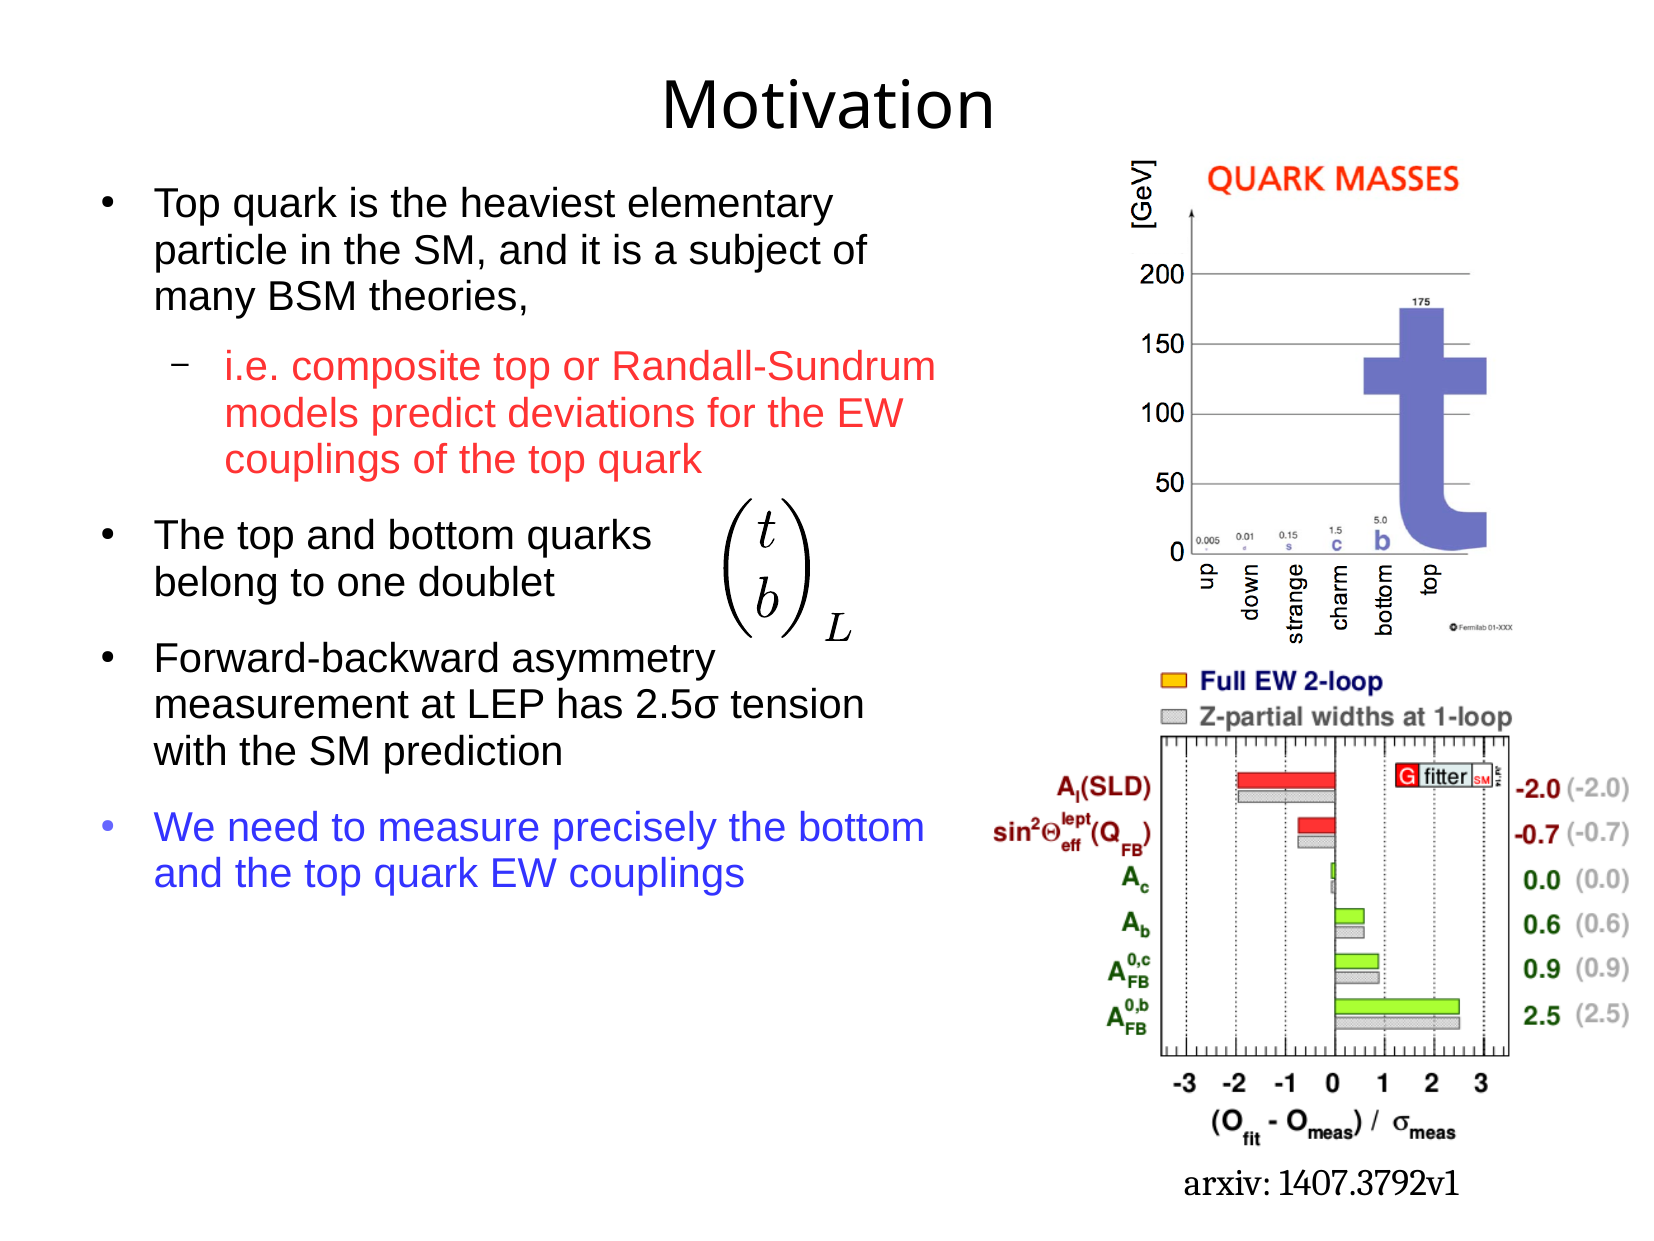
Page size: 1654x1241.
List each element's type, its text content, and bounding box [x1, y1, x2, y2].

text_box arxiv: 1407.3792v1 [1169, 1159, 1549, 1241]
picture [993, 661, 1639, 1159]
list Top quark is the heaviest elementary particle in the SM, and it is a subject of many BSM theories, i.e. composite top or Randall-Sundrum models predict deviations for the EW couplings of the top quark The top and bottom quarks belong to one doublet Forward-backward asymmetry measurement at LEP has 2.5σ tension with the SM prediction We need to measure precisely the bottom and the top quark EW couplings [82, 180, 949, 1171]
text_box [711, 498, 854, 641]
picture [1123, 153, 1518, 649]
title Motivation [85, 52, 1571, 153]
